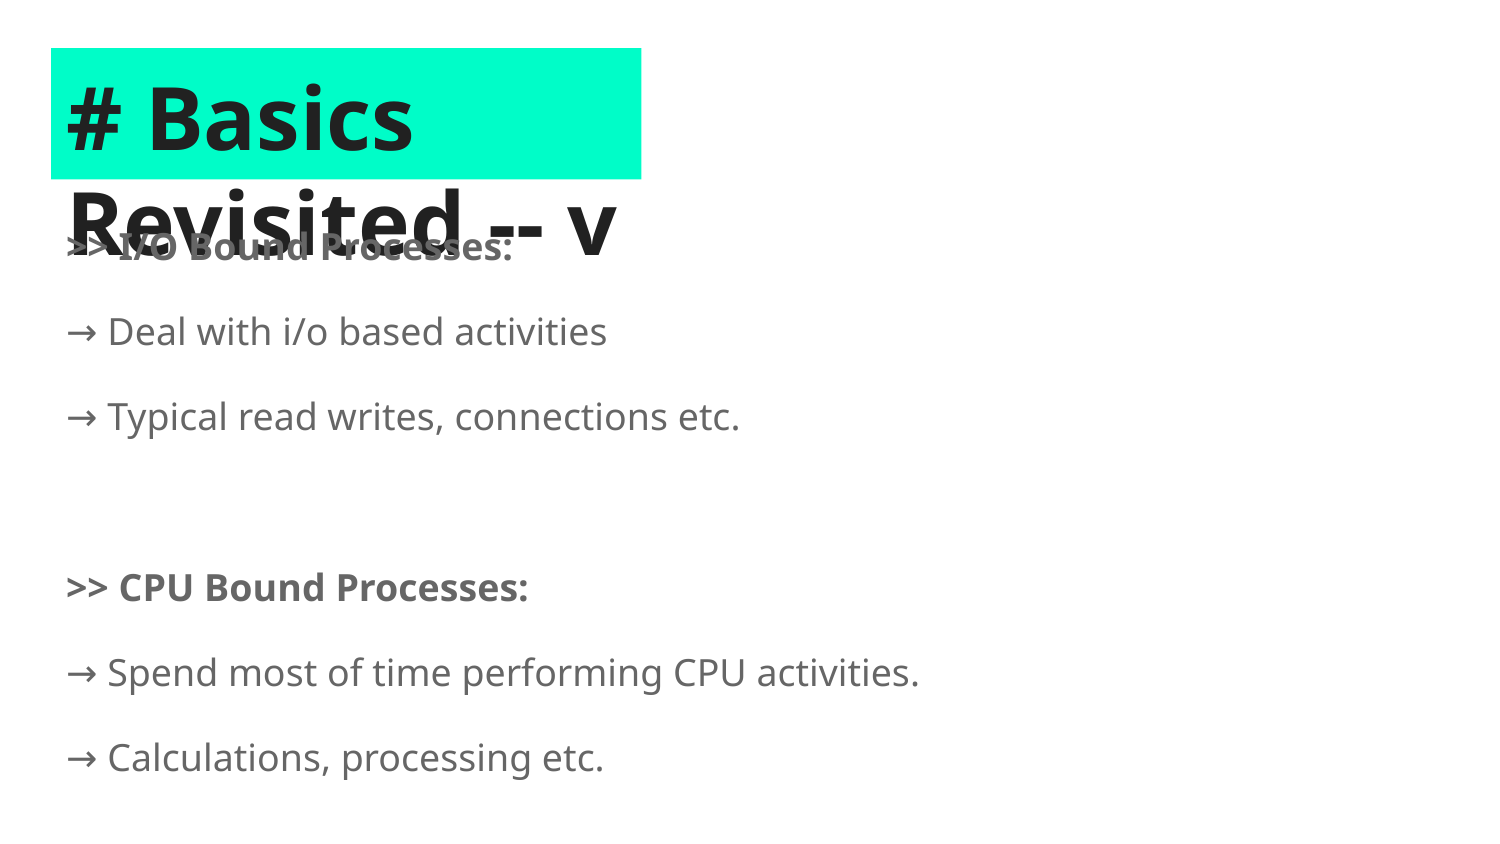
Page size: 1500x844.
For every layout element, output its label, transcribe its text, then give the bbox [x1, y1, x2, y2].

title # Basics Revisited -- v [51, 48, 642, 180]
list >> I/O Bound Processes: → Deal with i/o based activities → Typical read writes, connections etc. >> CPU Bound Processes: → Spend most of time performing CPU activities. → Calculations, processing etc. [51, 201, 1449, 750]
